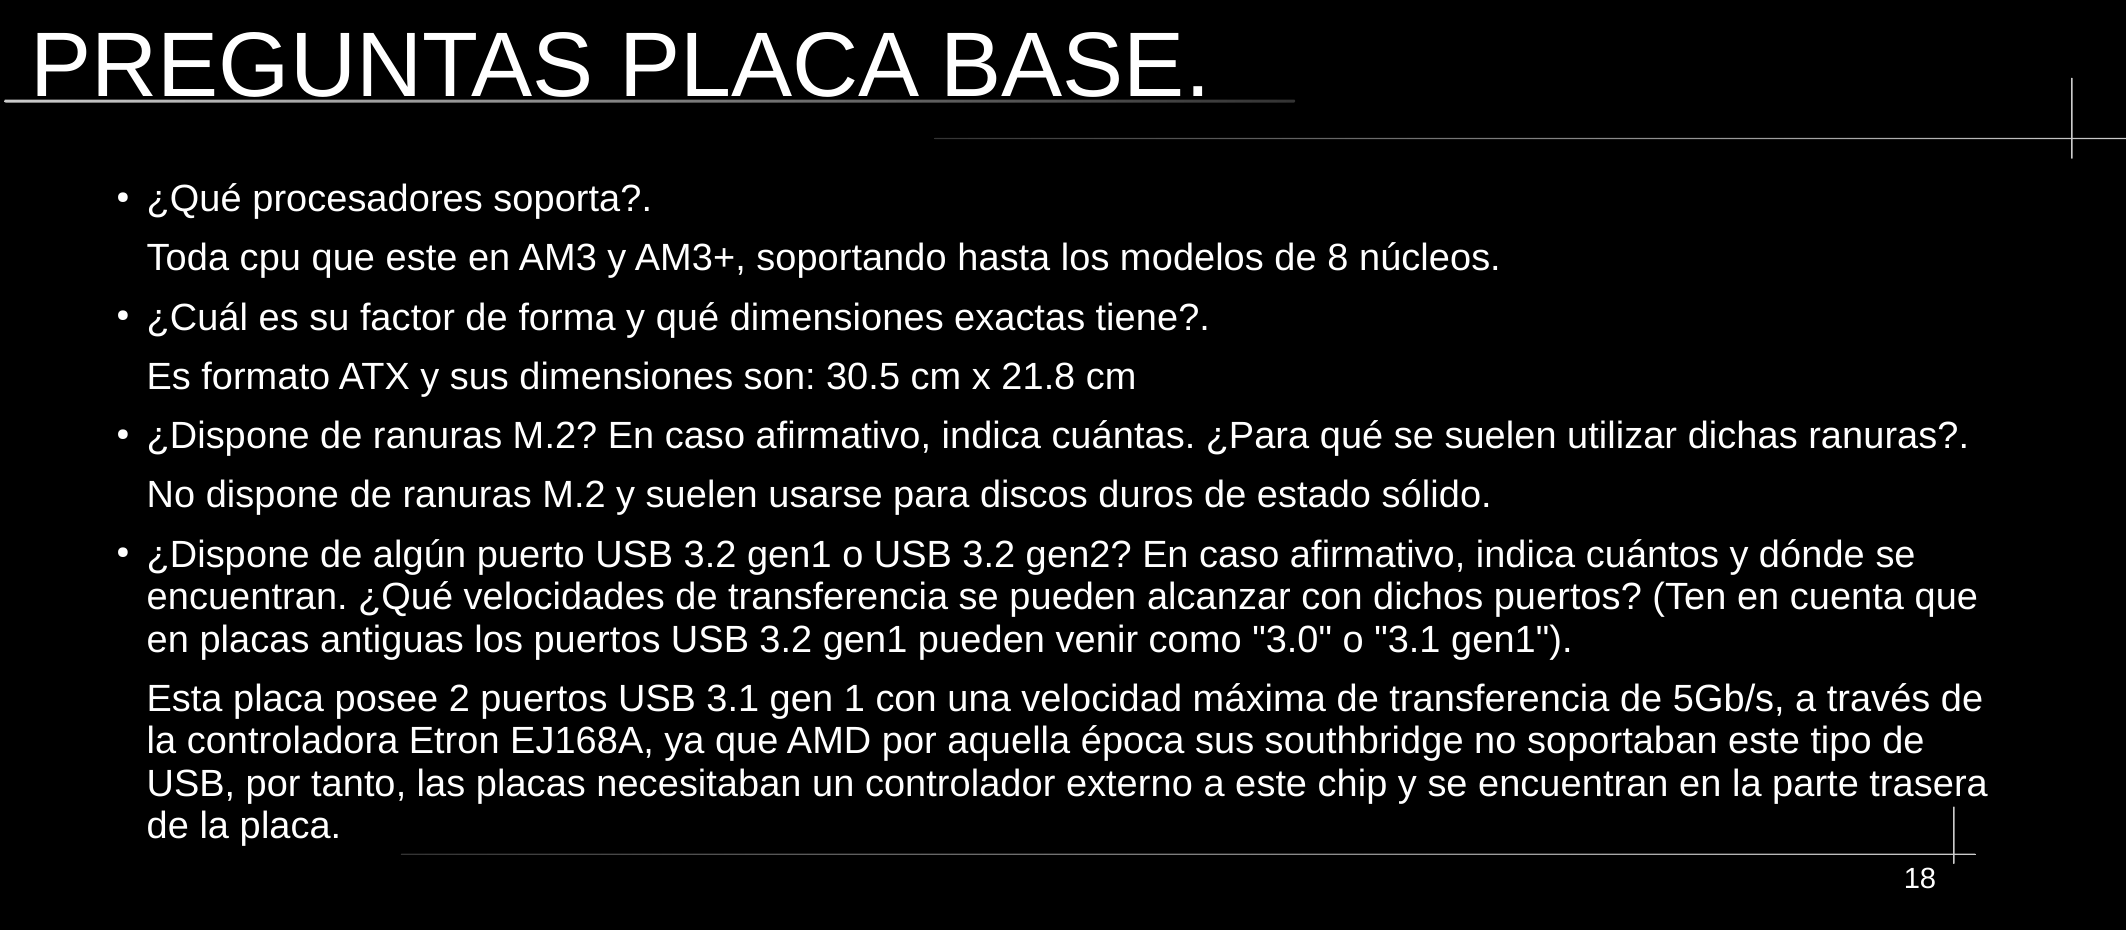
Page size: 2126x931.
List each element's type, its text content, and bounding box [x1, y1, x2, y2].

list ¿Qué procesadores soporta?. Toda cpu que este en AM3 y AM3+, soportando hasta los modelos de 8 núcleos. ¿Cuál es su factor de forma y qué dimensiones exactas tiene?. Es formato ATX y sus dimensiones son: 30.5 cm x 21.8 cm ¿Dispone de ranuras M.2? En caso afirmativo, indica cuántas. ¿Para qué se suelen utilizar dichas ranuras?. No dispone de ranuras M.2 y suelen usarse para discos duros de estado sólido. ¿Dispone de algún puerto USB 3.2 gen1 o USB 3.2 gen2? En caso afirmativo, indica cuántos y dónde se encuentran. ¿Qué velocidades de transferencia se pueden alcanzar con dichos puertos? (Ten en cuenta que en placas antiguas los puertos USB 3.2 gen1 pueden venir como "3.0" o "3.1 gen1"). Esta placa posee 2 puertos USB 3.1 gen 1 con una velocidad máxima de transferencia de 5Gb/s, a través de la controladora Etron EJ168A, ya que AMD por aquella época sus southbridge no soportaban este tipo de USB, por tanto, las placas necesitaban un controlador externo a este chip y se encuentran en la parte trasera de la placa. [106, 177, 2020, 857]
title PREGUNTAS PLACA BASE. [30, 2, 2043, 128]
